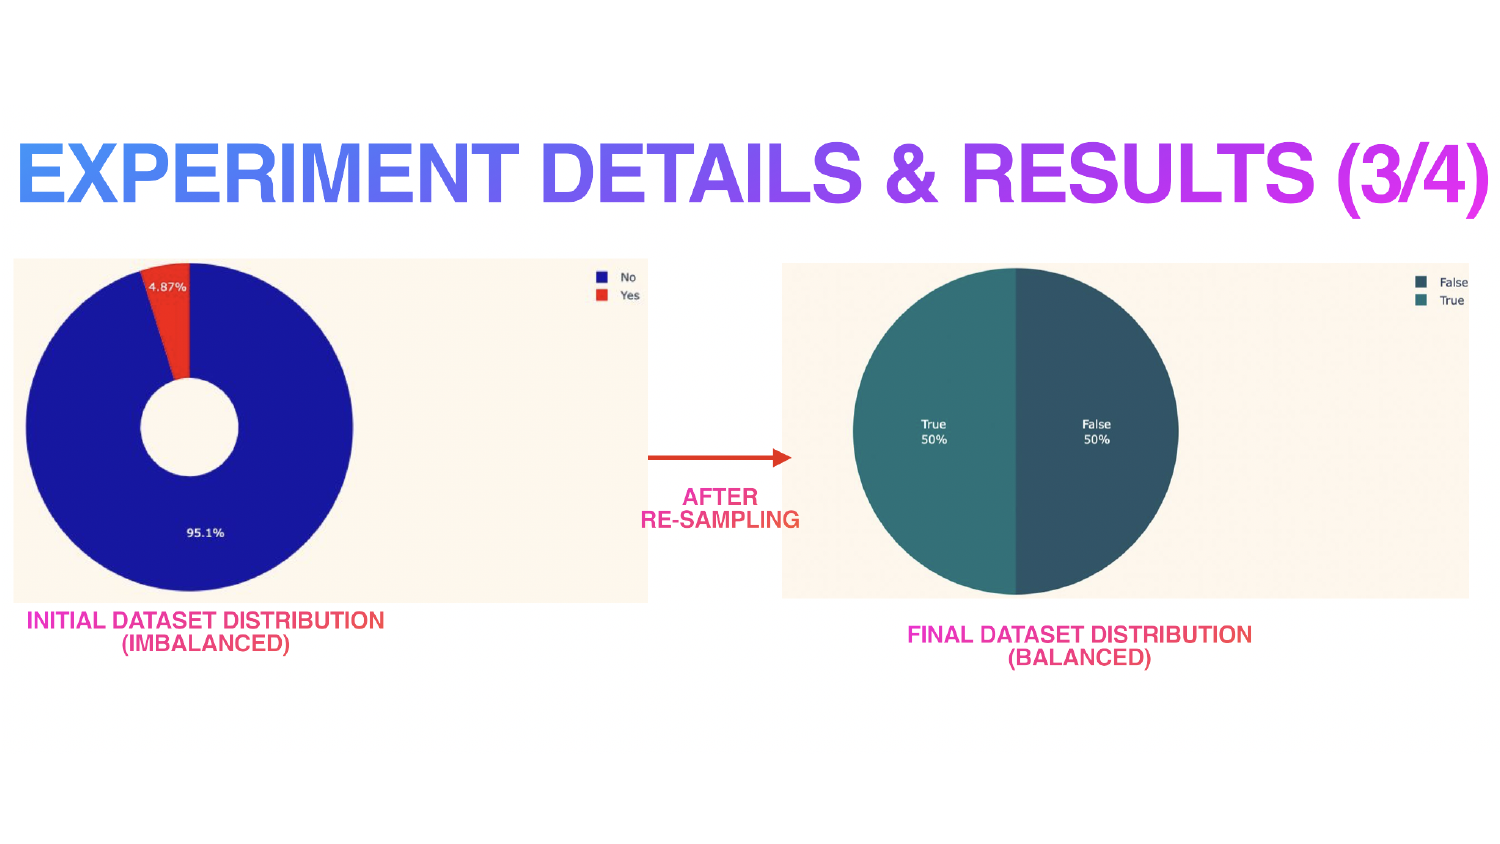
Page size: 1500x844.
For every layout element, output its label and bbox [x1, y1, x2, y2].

picture [2, 105, 1500, 754]
